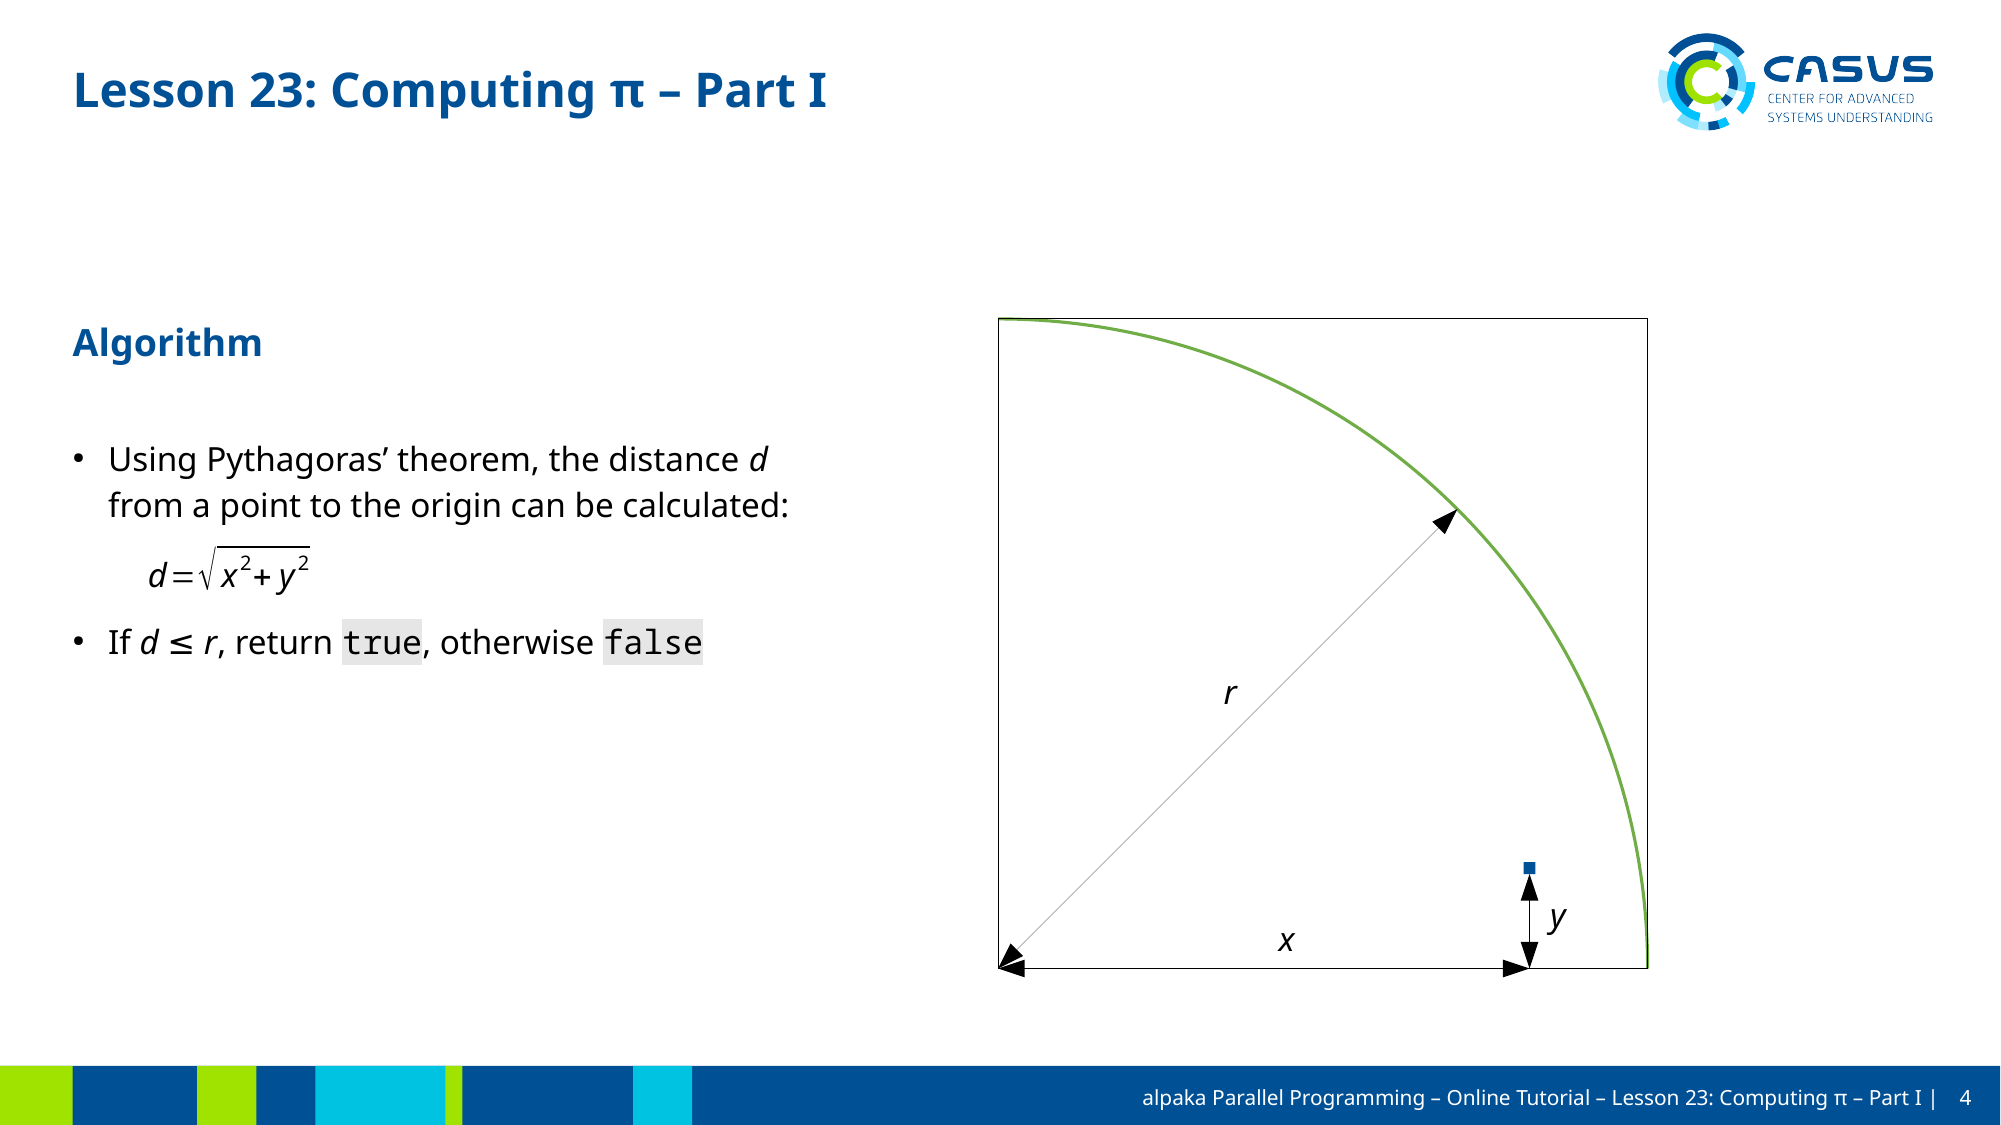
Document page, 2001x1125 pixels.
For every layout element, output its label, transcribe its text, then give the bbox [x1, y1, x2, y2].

text_box [1523, 862, 1536, 875]
chart [141, 544, 316, 597]
list Algorithm Using Pythagoras’ theorem, the distance d from a point to the origin can be calculated: If d ≤ r, return true, otherwise false [72, 316, 828, 979]
text_box y [1535, 884, 1581, 945]
picture [1658, 33, 1933, 131]
title Lesson 23: Computing π – Part I [72, 54, 1620, 123]
text_box x [1263, 908, 1310, 969]
text_box r [1208, 661, 1252, 722]
